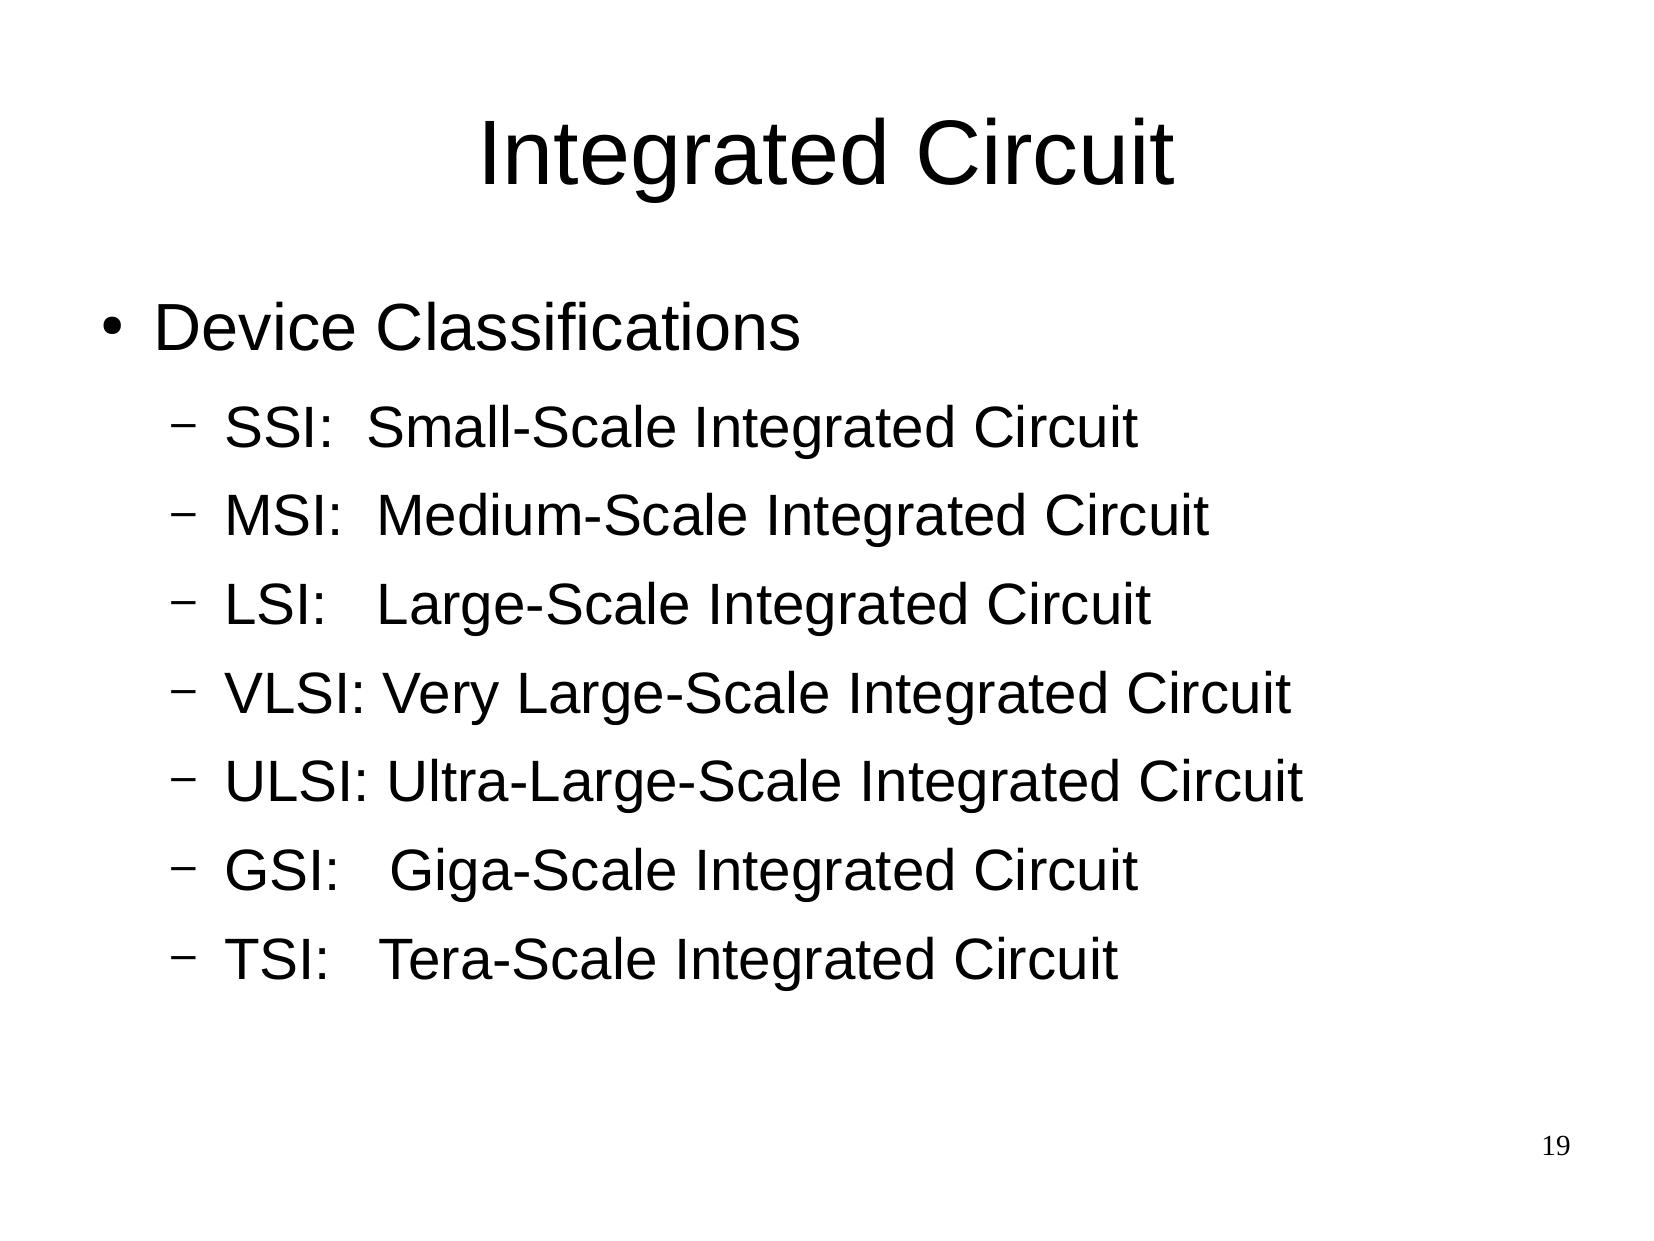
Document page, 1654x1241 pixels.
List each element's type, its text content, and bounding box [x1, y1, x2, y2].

title Integrated Circuit [82, 49, 1571, 257]
list Device Classifications SSI: Small-Scale Integrated Circuit MSI: Medium-Scale Integrated Circuit LSI: Large-Scale Integrated Circuit VLSI: Very Large-Scale Integrated Circuit ULSI: Ultra-Large-Scale Integrated Circuit GSI: Giga-Scale Integrated Circuit TSI: Tera-Scale Integrated Circuit [82, 290, 1538, 1010]
